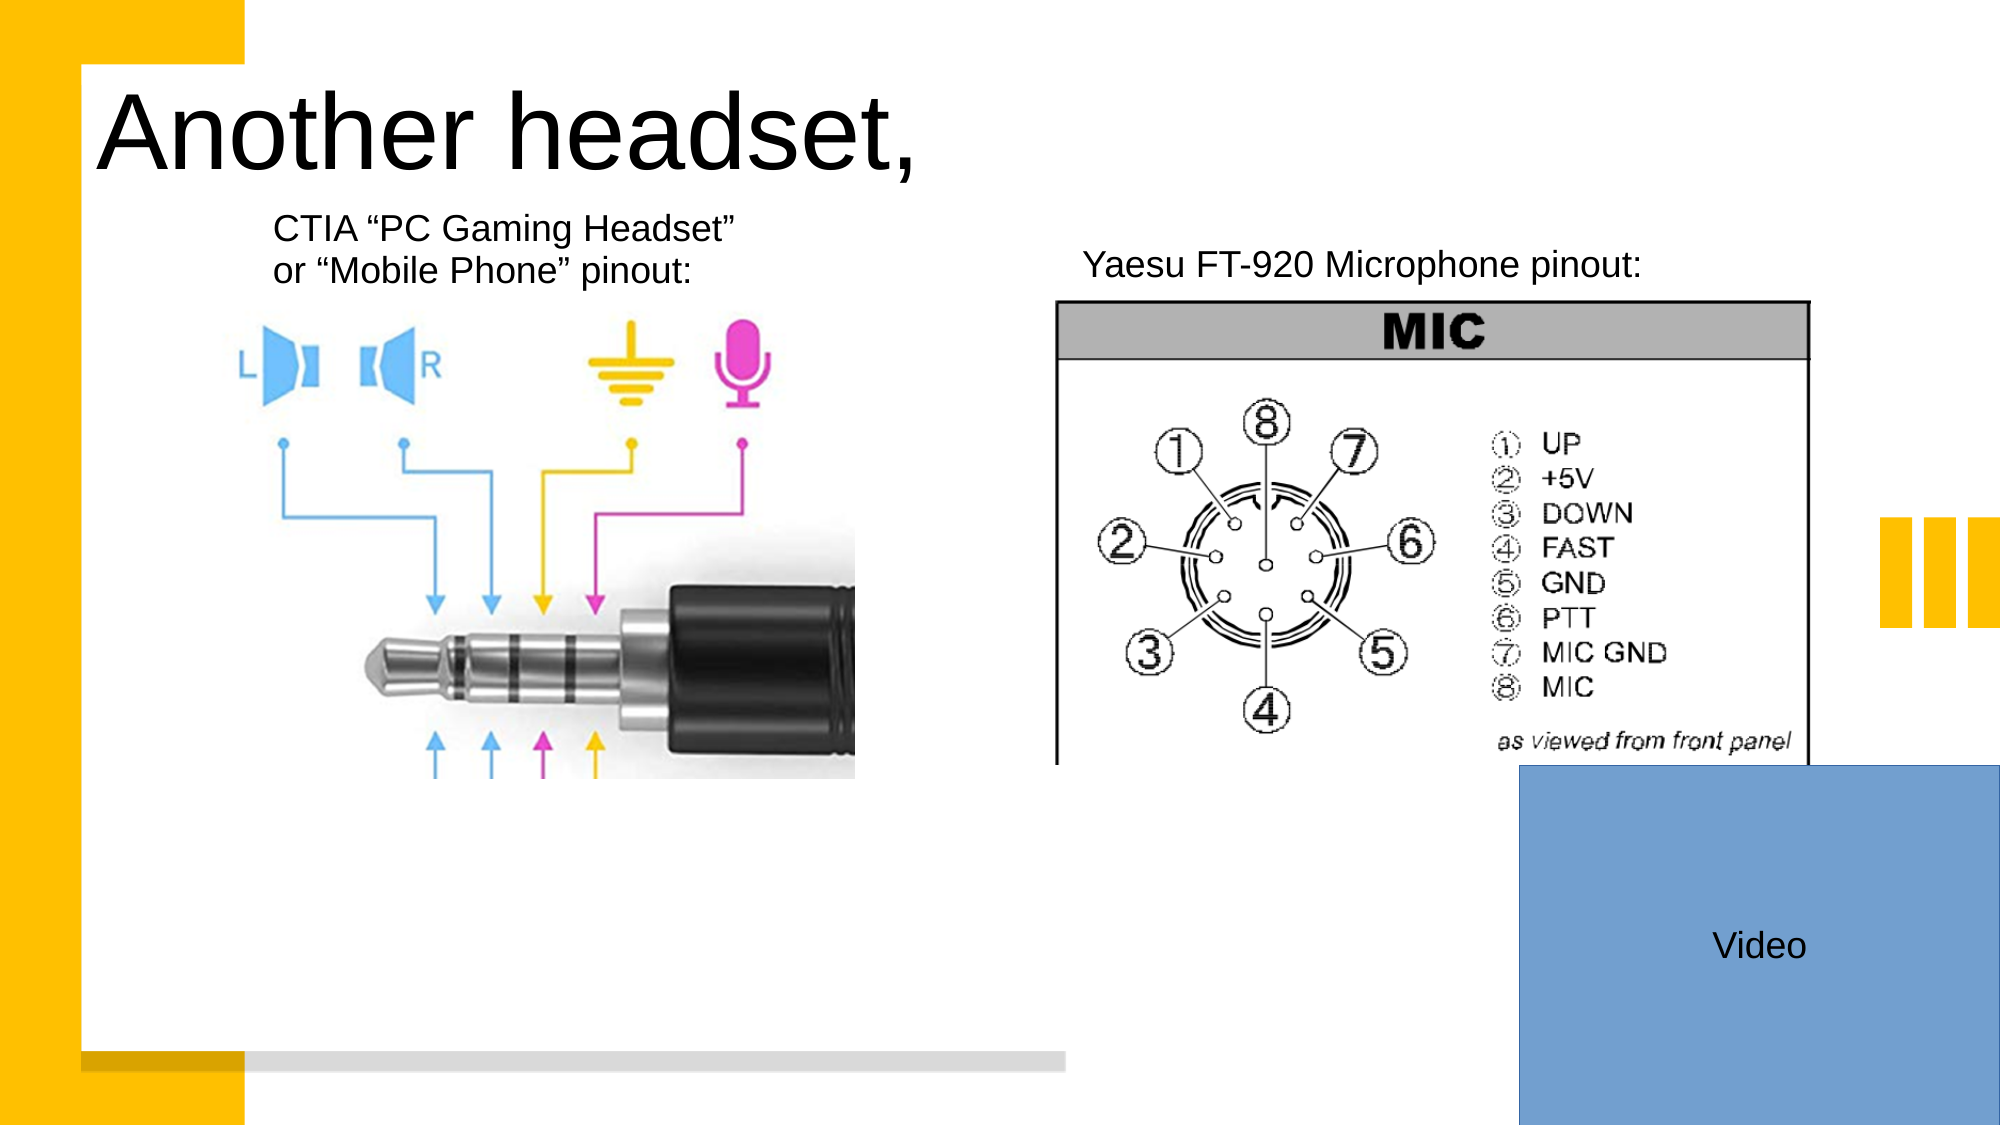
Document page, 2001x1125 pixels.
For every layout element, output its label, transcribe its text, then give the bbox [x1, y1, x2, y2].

text_box CTIA “PC Gaming Headset” or “Mobile Phone” pinout: [258, 200, 751, 299]
text_box Yaesu FT-920 Microphone pinout: [1067, 236, 1658, 294]
text_box [0, 0, 2000, 1125]
picture [210, 299, 855, 779]
text_box Another headset, [81, 64, 1921, 201]
picture [1050, 293, 1811, 766]
text_box Video [1519, 765, 2000, 1125]
